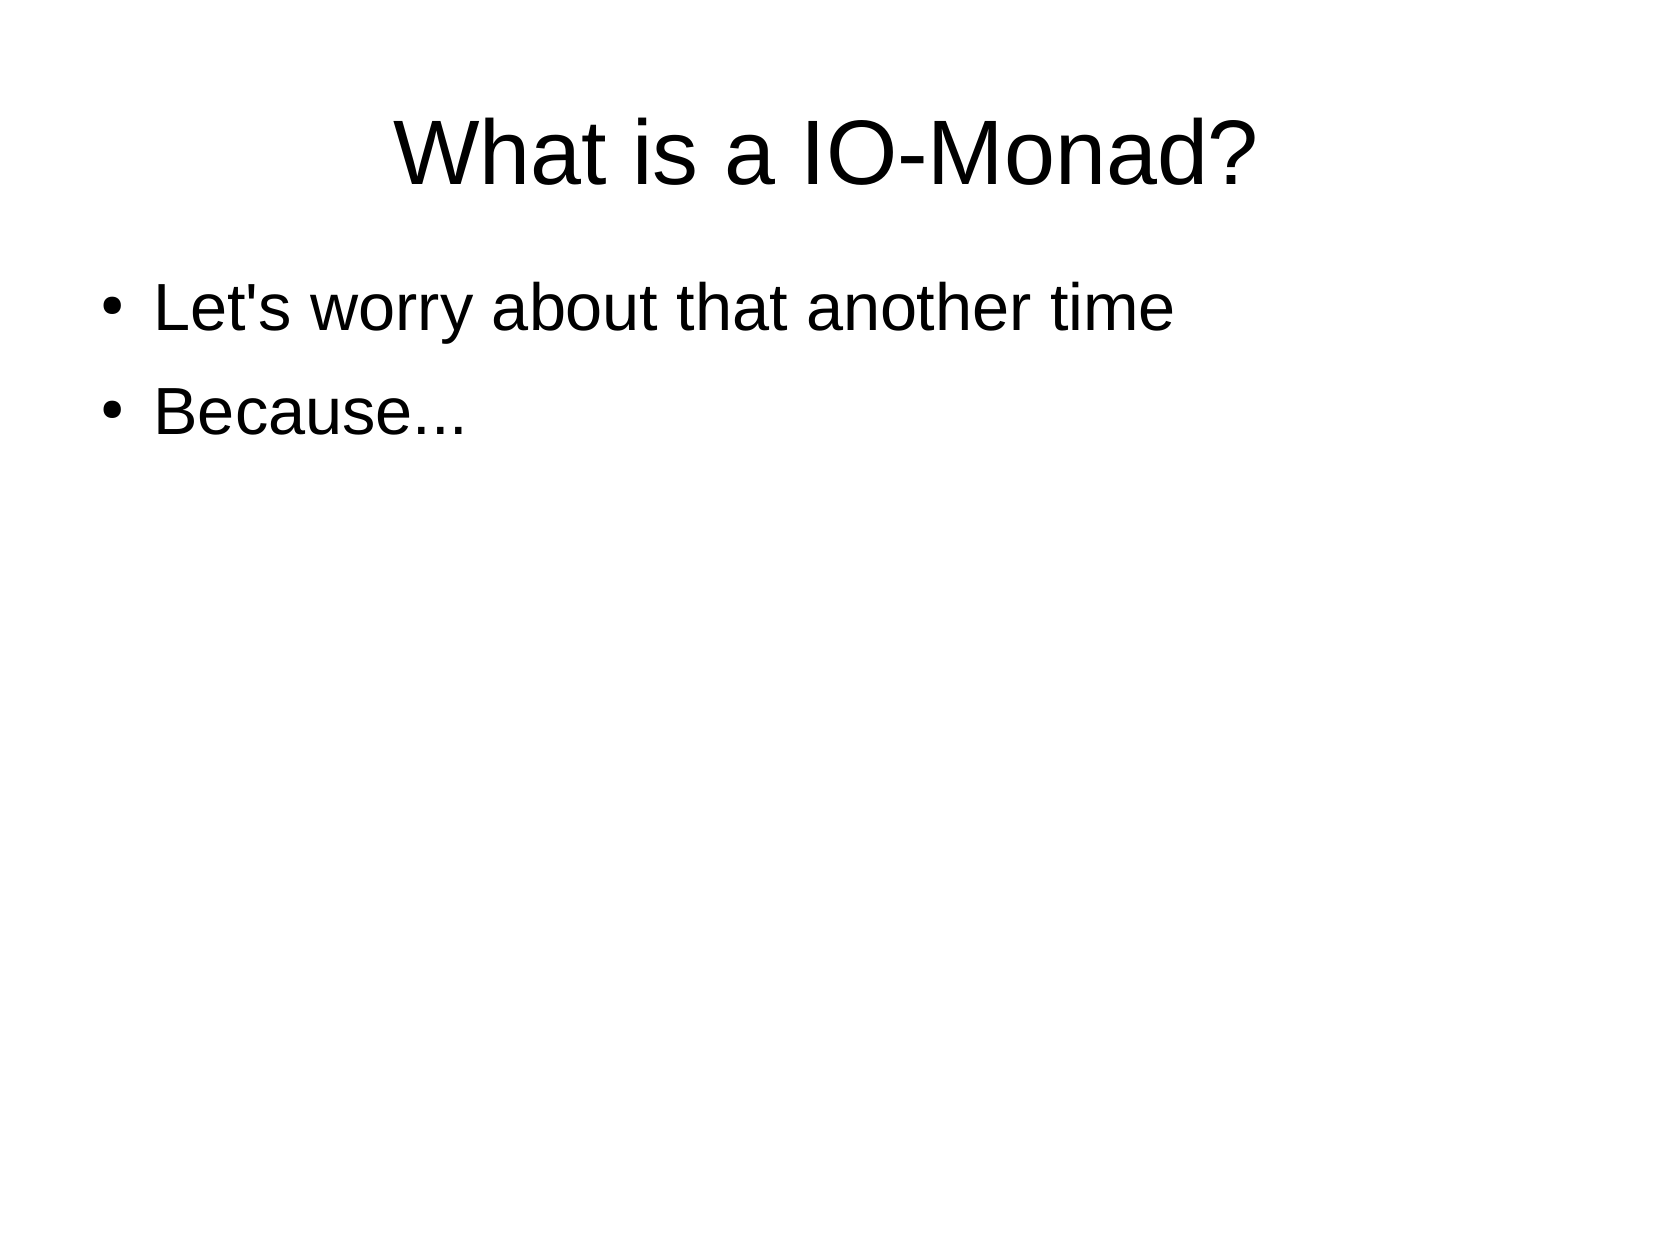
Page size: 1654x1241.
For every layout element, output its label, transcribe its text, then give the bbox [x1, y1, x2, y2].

list Let's worry about that another time Because... [82, 270, 1571, 1089]
title What is a IO-Monad? [82, 49, 1571, 257]
